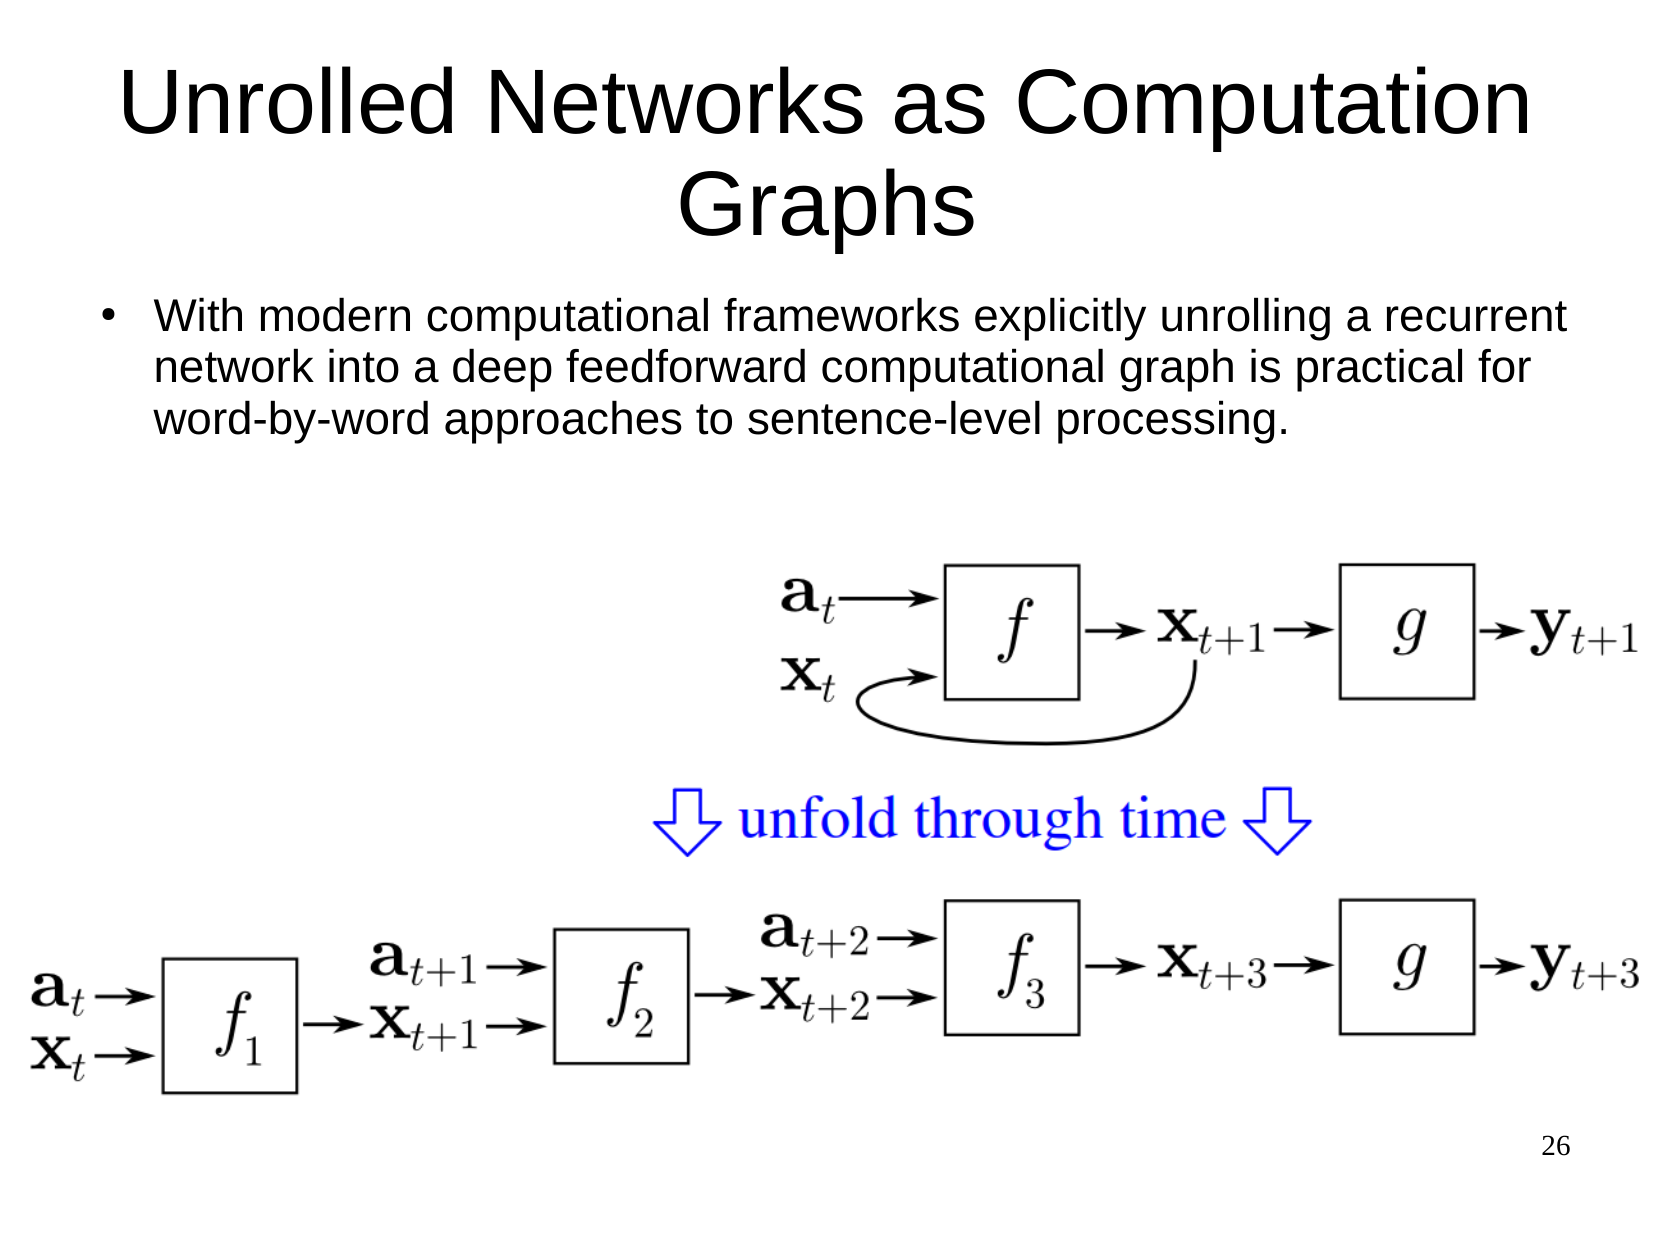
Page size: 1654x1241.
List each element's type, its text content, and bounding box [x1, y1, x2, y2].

list With modern computational frameworks explicitly unrolling a recurrent network into a deep feedforward computational graph is practical for word-by-word approaches to sentence-level processing. [82, 290, 1571, 561]
title Unrolled Networks as Computation Graphs [82, 49, 1571, 257]
picture [23, 561, 1644, 1098]
